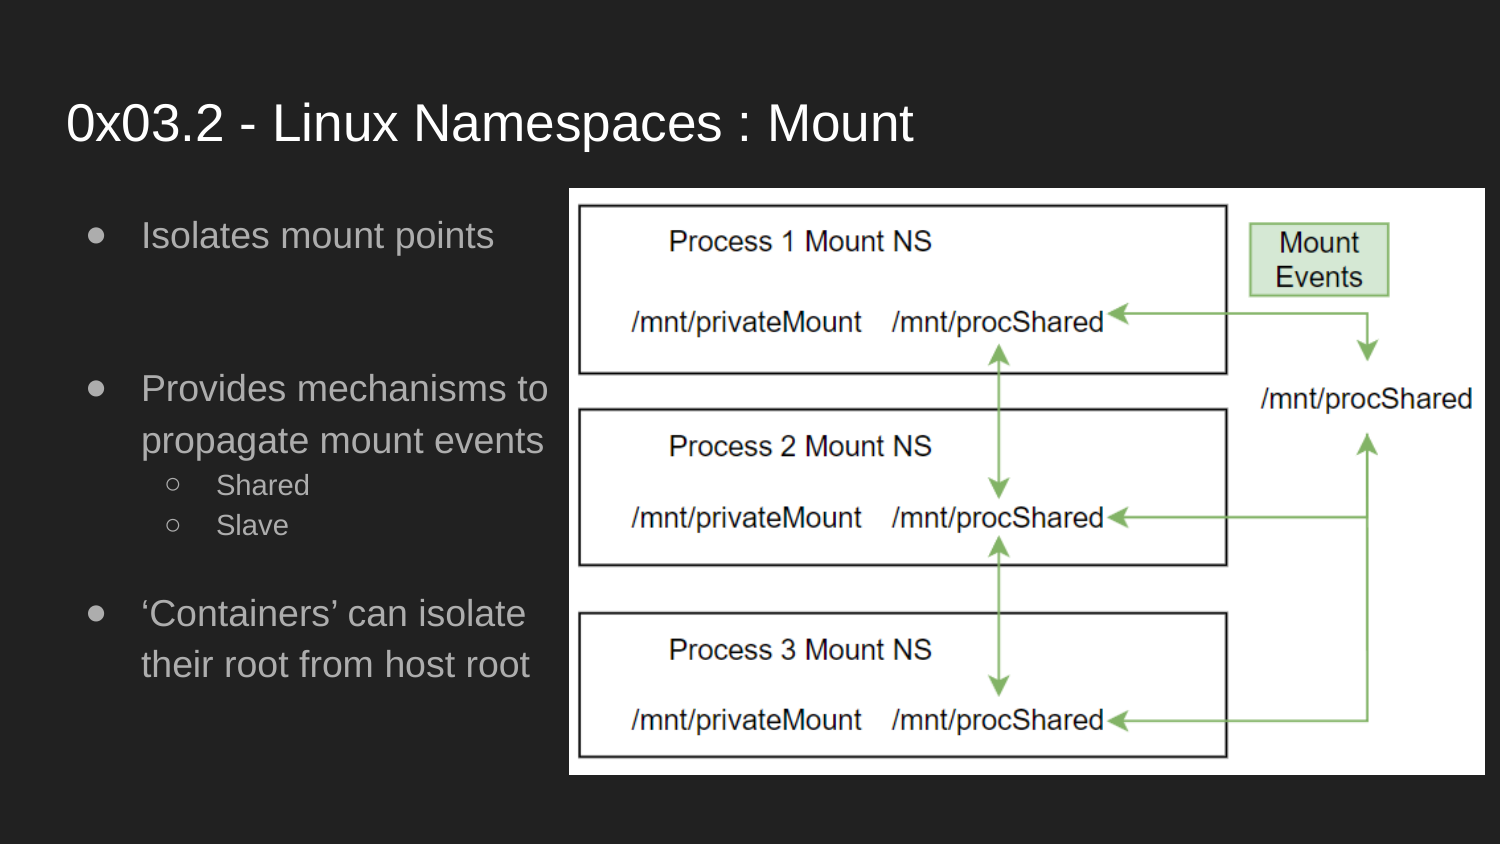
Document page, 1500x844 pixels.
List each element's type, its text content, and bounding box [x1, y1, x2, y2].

list Isolates mount points Provides mechanisms to propagate mount events Shared Slave ‘Containers’ can isolate their root from host root [51, 189, 569, 775]
picture [569, 188, 1485, 775]
title 0x03.2 - Linux Namespaces : Mount [51, 72, 1449, 167]
